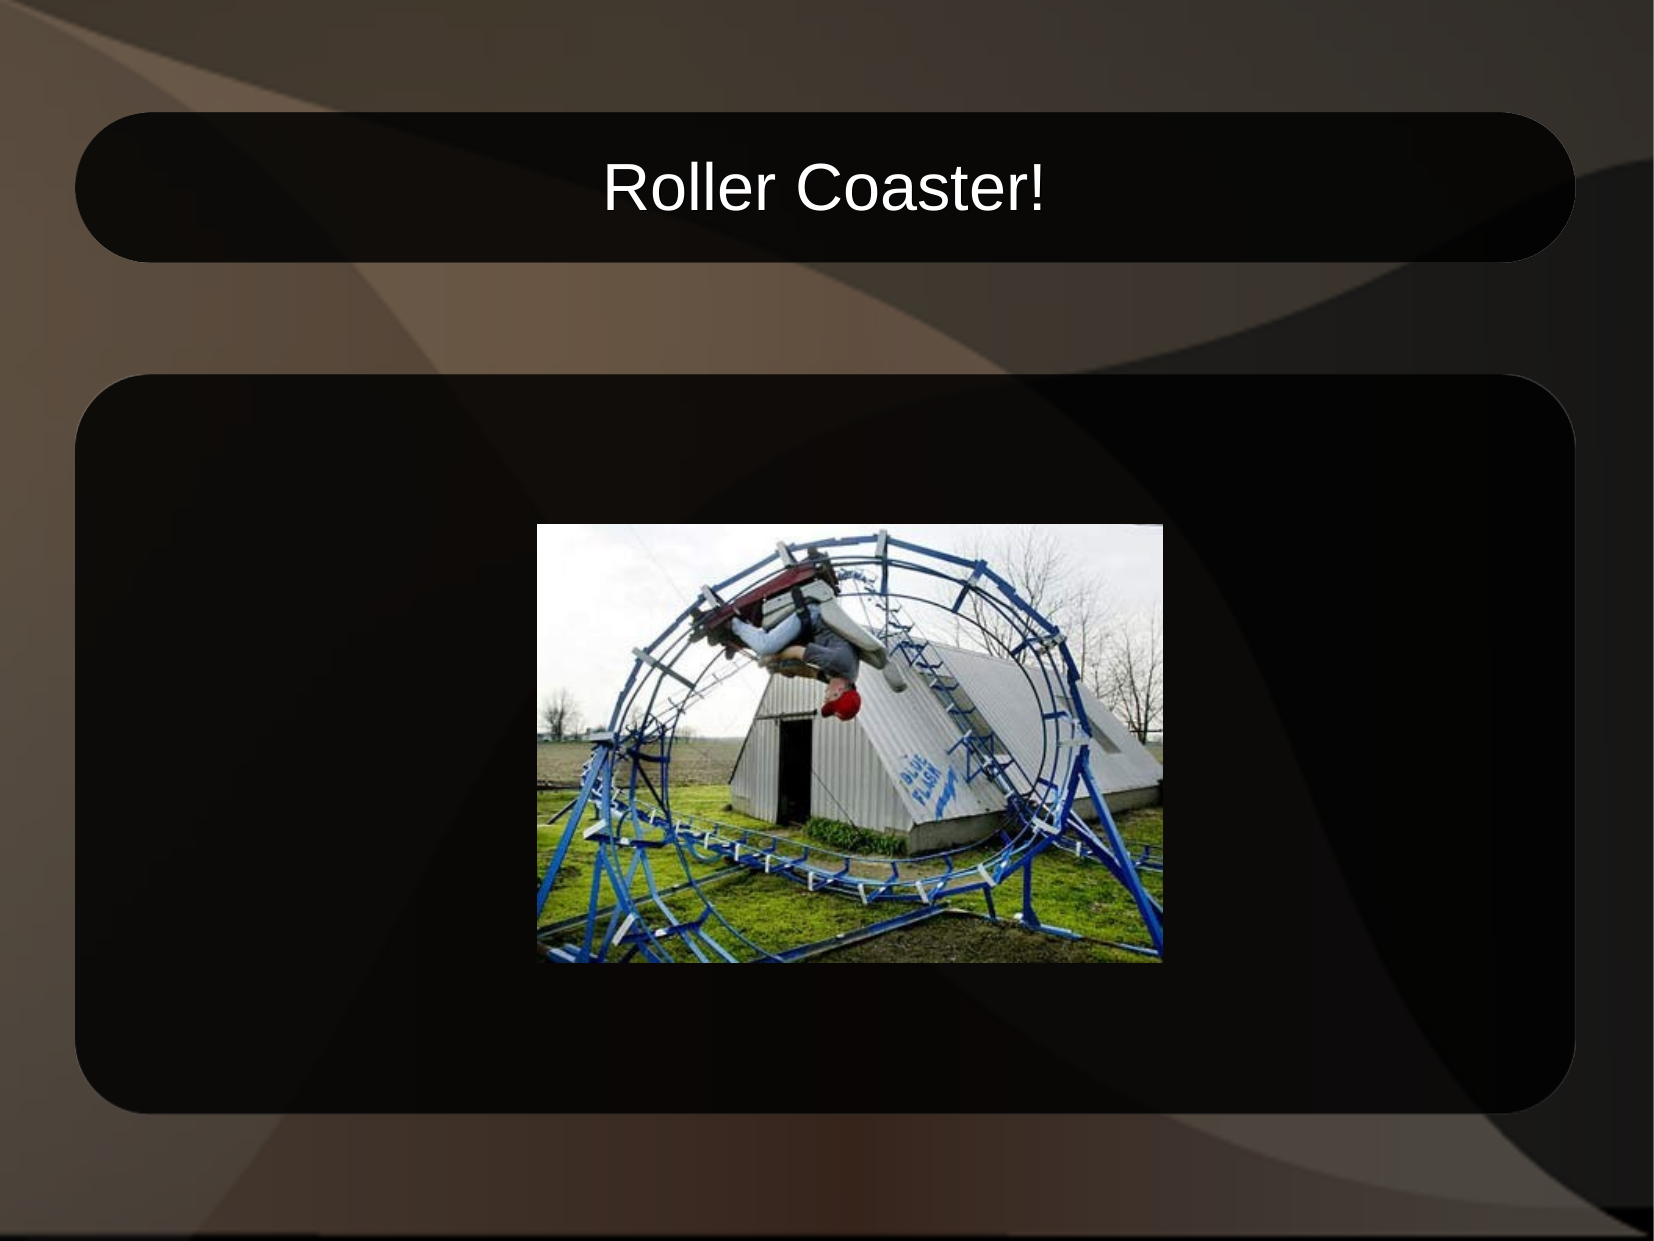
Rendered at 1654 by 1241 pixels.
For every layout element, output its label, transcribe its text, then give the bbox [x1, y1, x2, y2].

text_box Roller Coaster! [75, 112, 1576, 263]
picture [0, 0, 1654, 1241]
text_box [75, 375, 1576, 1115]
